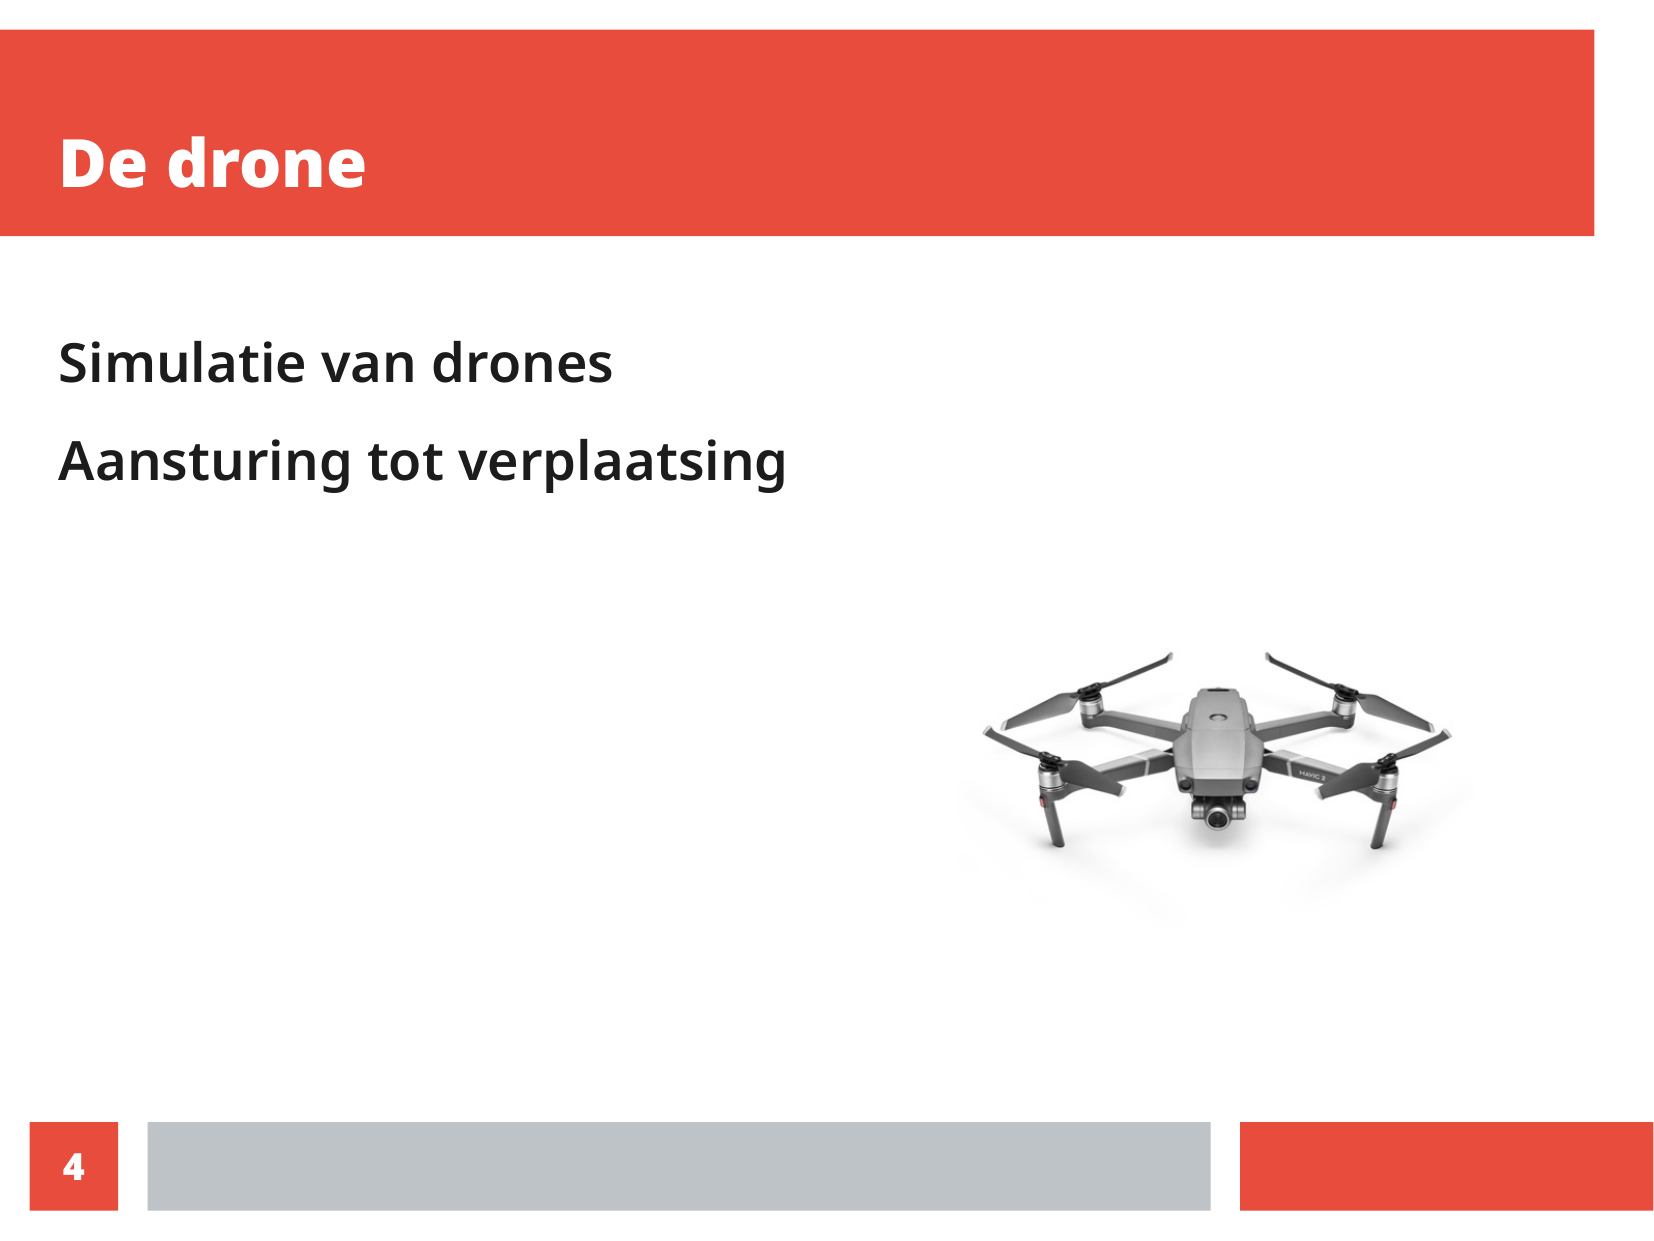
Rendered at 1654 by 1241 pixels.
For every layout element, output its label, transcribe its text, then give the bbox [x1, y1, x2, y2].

list Simulatie van drones Aansturing tot verplaatsing [59, 324, 1099, 1093]
title De drone [59, 59, 1595, 207]
picture [956, 498, 1474, 1016]
